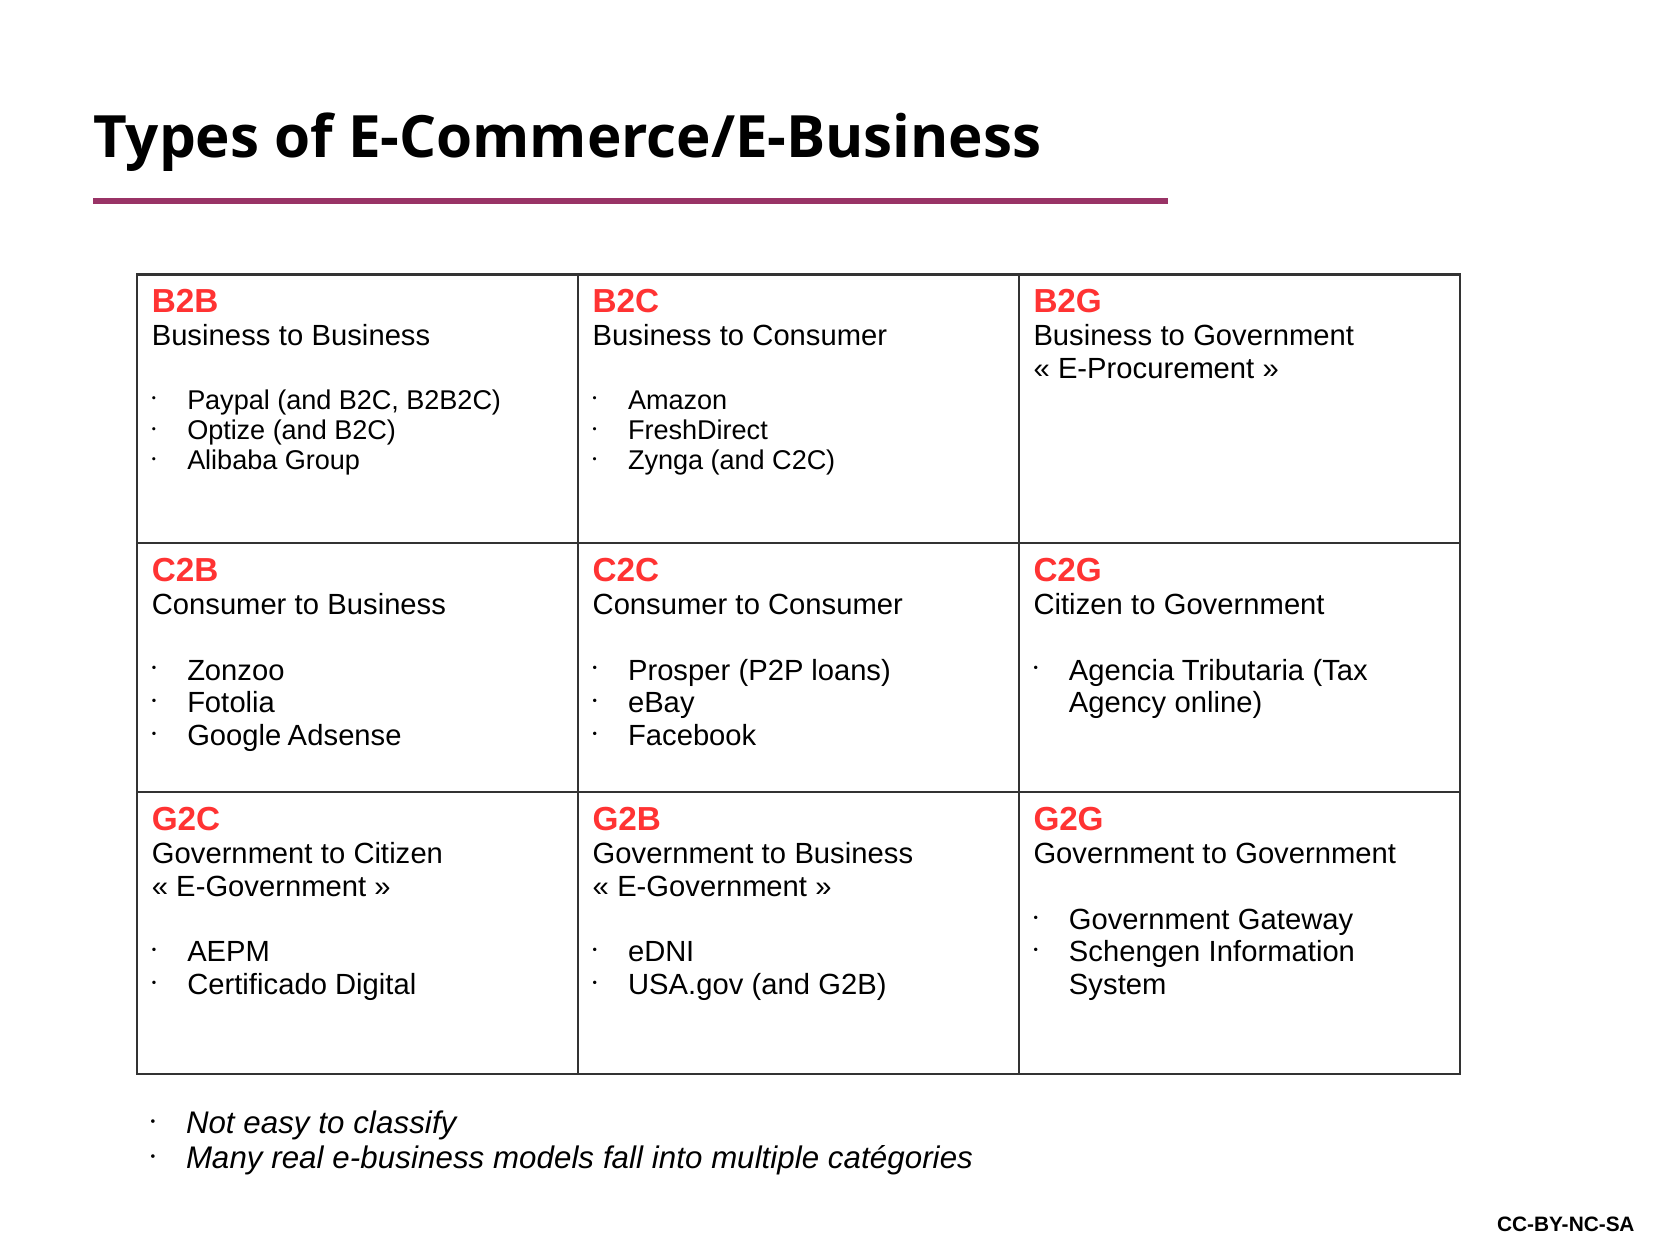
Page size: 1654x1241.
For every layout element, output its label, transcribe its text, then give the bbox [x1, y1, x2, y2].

table_cell G2B Government to Business « E-Government » eDNI USA.gov (and G2B) [579, 793, 1018, 1073]
table_header B2C Business to Consumer Amazon FreshDirect Zynga (and C2C) [579, 276, 1018, 542]
table_cell C2B Consumer to Business Zonzoo Fotolia Google Adsense [138, 544, 577, 791]
table_cell G2G Government to Government Government Gateway Schengen Information System [1020, 793, 1459, 1073]
table_header B2G Business to Government « E-Procurement » [1020, 276, 1459, 542]
text_box Not easy to classify Many real e-business models fall into multiple catégories [135, 1098, 1453, 1188]
text_box CC-BY-NC-SA [1482, 1204, 1654, 1241]
table_cell C2G Citizen to Government Agencia Tributaria (Tax Agency online) [1020, 544, 1459, 791]
table_cell G2C Government to Citizen « E-Government » AEPM Certificado Digital [138, 793, 577, 1073]
table_cell C2C Consumer to Consumer Prosper (P2P loans) eBay Facebook [579, 544, 1018, 791]
table_header B2B Business to Business Paypal (and B2C, B2B2C) Optize (and B2C) Alibaba Group [138, 276, 577, 542]
title Types of E-Commerce/E-Business [93, 31, 1570, 239]
